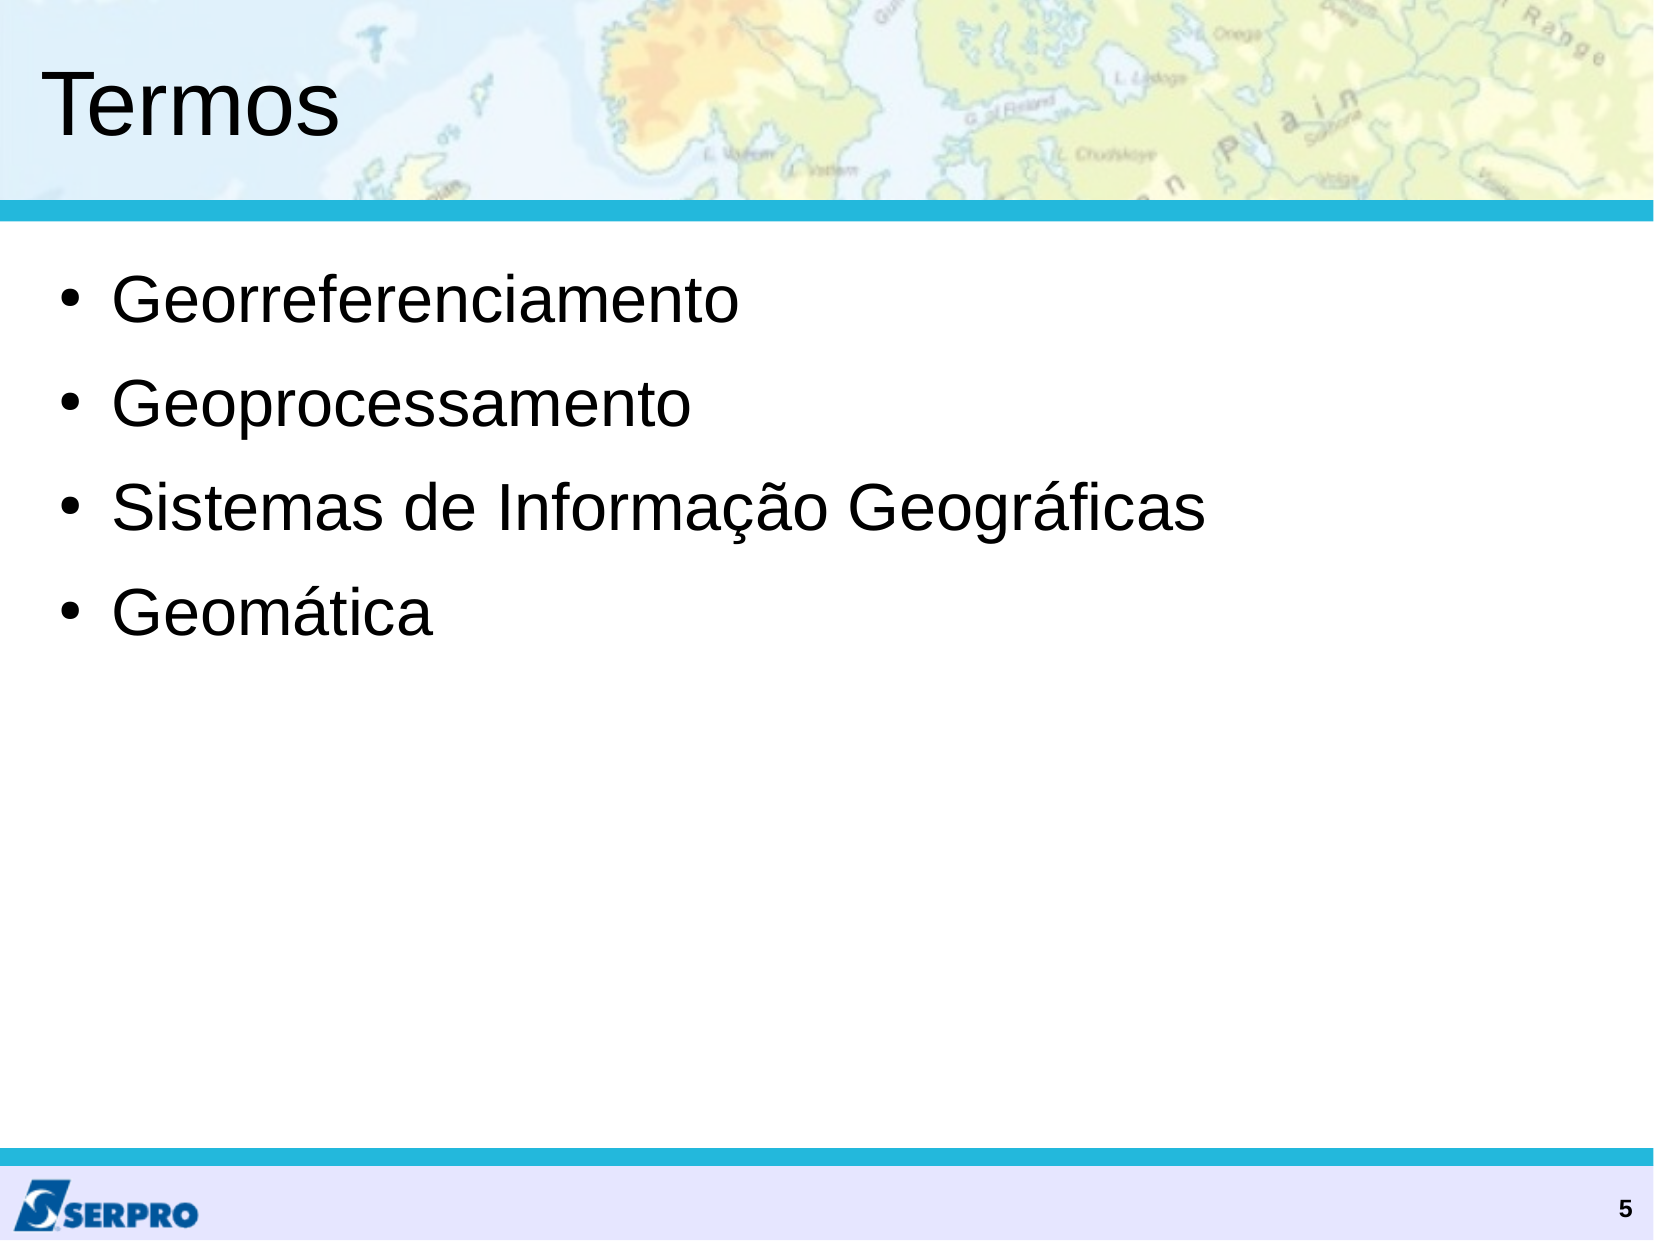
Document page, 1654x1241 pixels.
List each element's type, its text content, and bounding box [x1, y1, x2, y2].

picture [10, 1177, 201, 1235]
list Georreferenciamento Geoprocessamento Sistemas de Informação Geográficas Geomática [40, 261, 1616, 1081]
title Termos [40, 49, 1614, 159]
